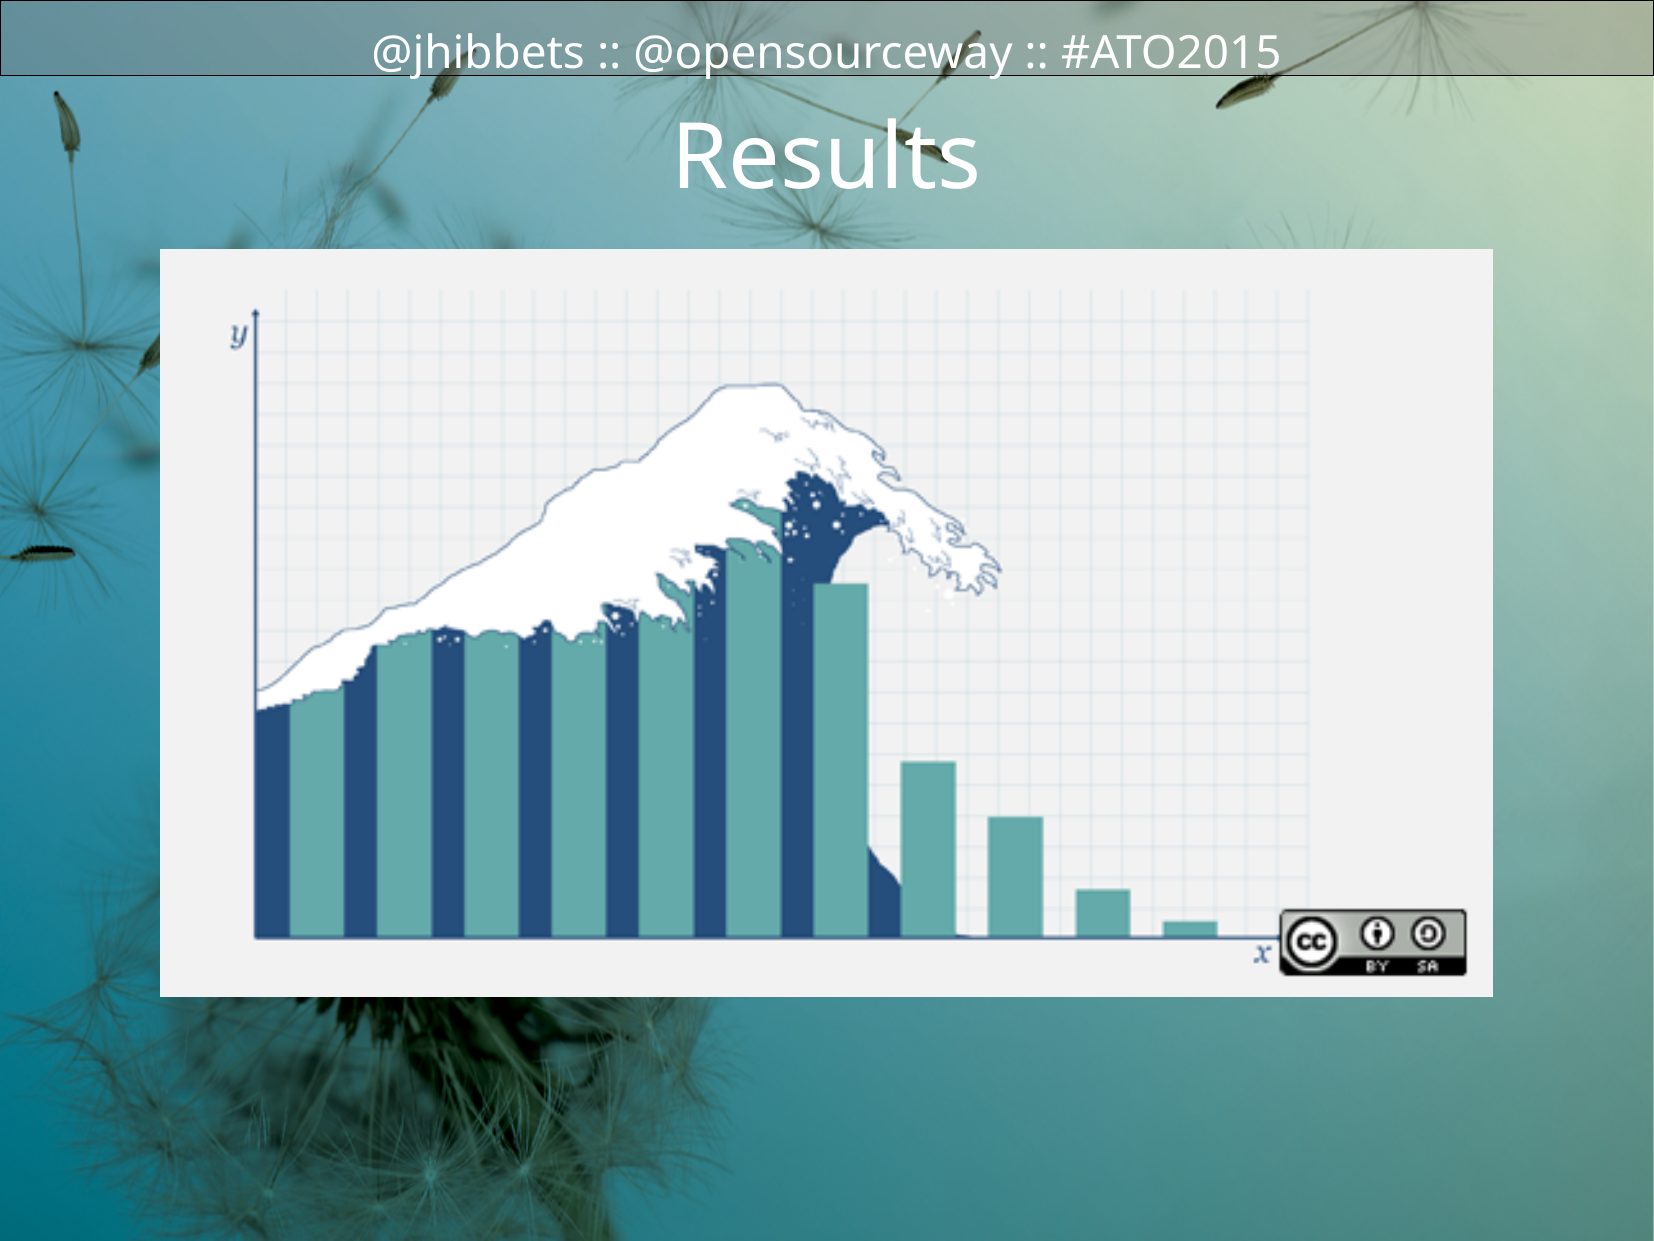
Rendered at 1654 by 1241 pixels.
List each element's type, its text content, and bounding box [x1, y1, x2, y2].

title Results [82, 49, 1571, 257]
picture [0, 76, 1654, 1241]
